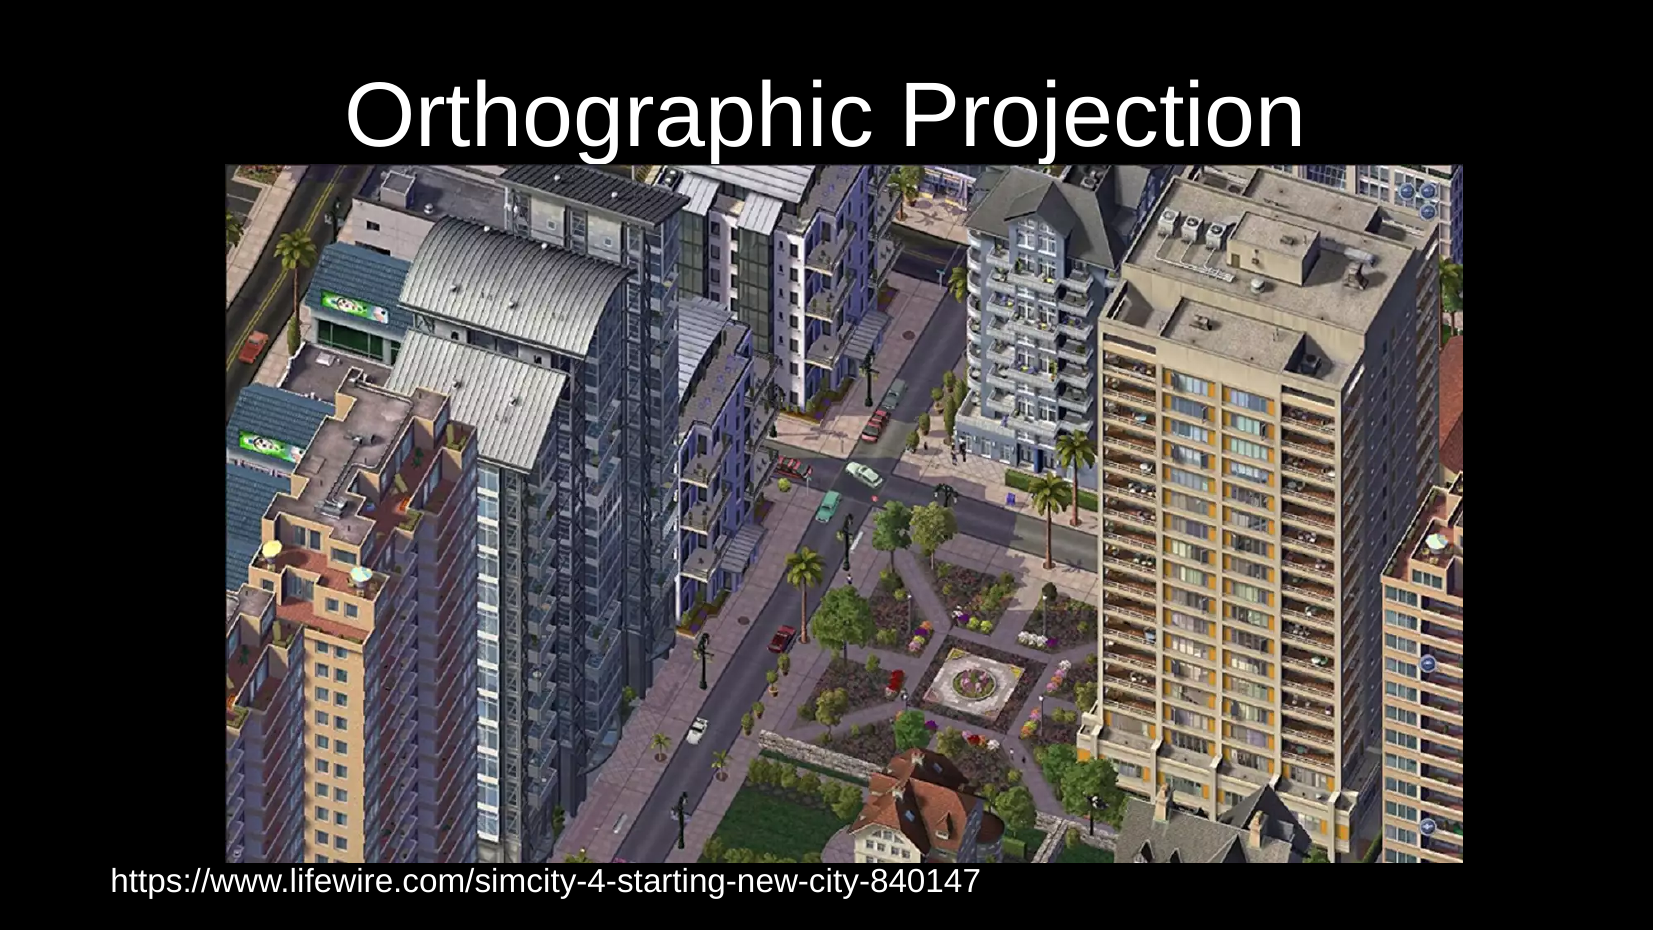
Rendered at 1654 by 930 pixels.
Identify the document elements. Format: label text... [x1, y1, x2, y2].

title Orthographic Projection [82, 37, 1571, 193]
list https://www.lifewire.com/simcity-4-starting-new-city-840147 [75, 862, 1496, 901]
picture [225, 164, 1463, 863]
